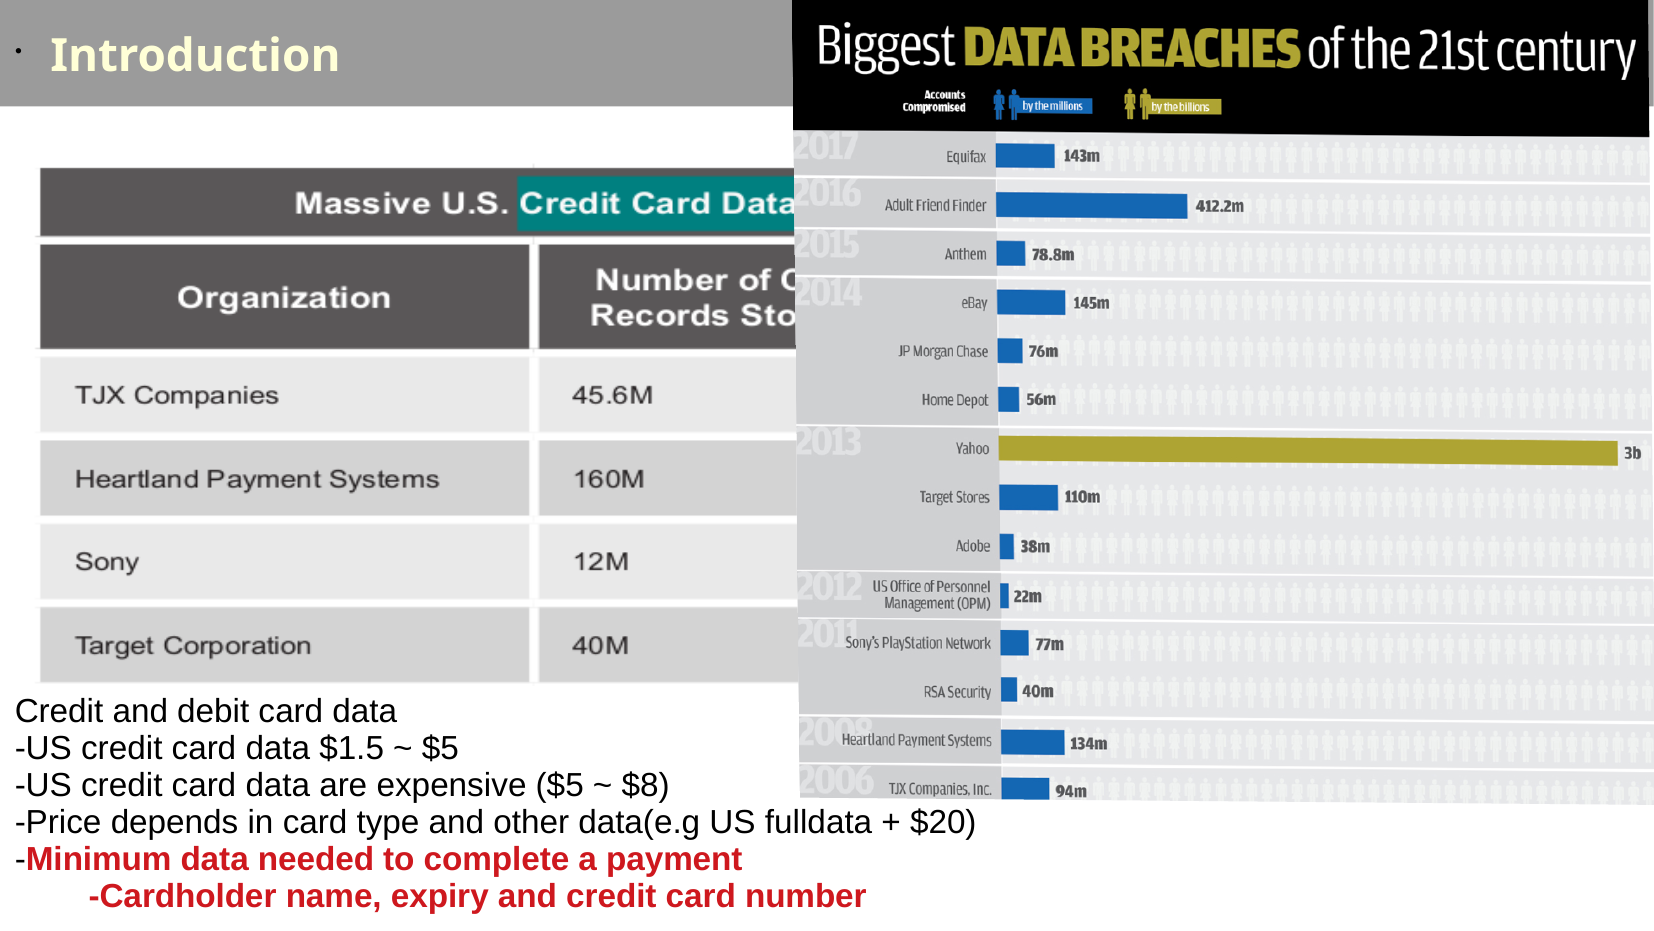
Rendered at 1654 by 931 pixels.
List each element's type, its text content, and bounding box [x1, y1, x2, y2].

title Introduction [0, 0, 792, 107]
picture [23, 0, 1654, 805]
text_box Credit and debit card data -US credit card data $1.5 ~ $5 -US credit card data are expensive ($5 ~ $8) -Price depends in card type and other data(e.g US fulldata + $20) -Minimum data needed to complete a payment -Cardholder name, expiry and credit card number [0, 685, 1394, 931]
title Introduction [1649, 0, 1654, 107]
